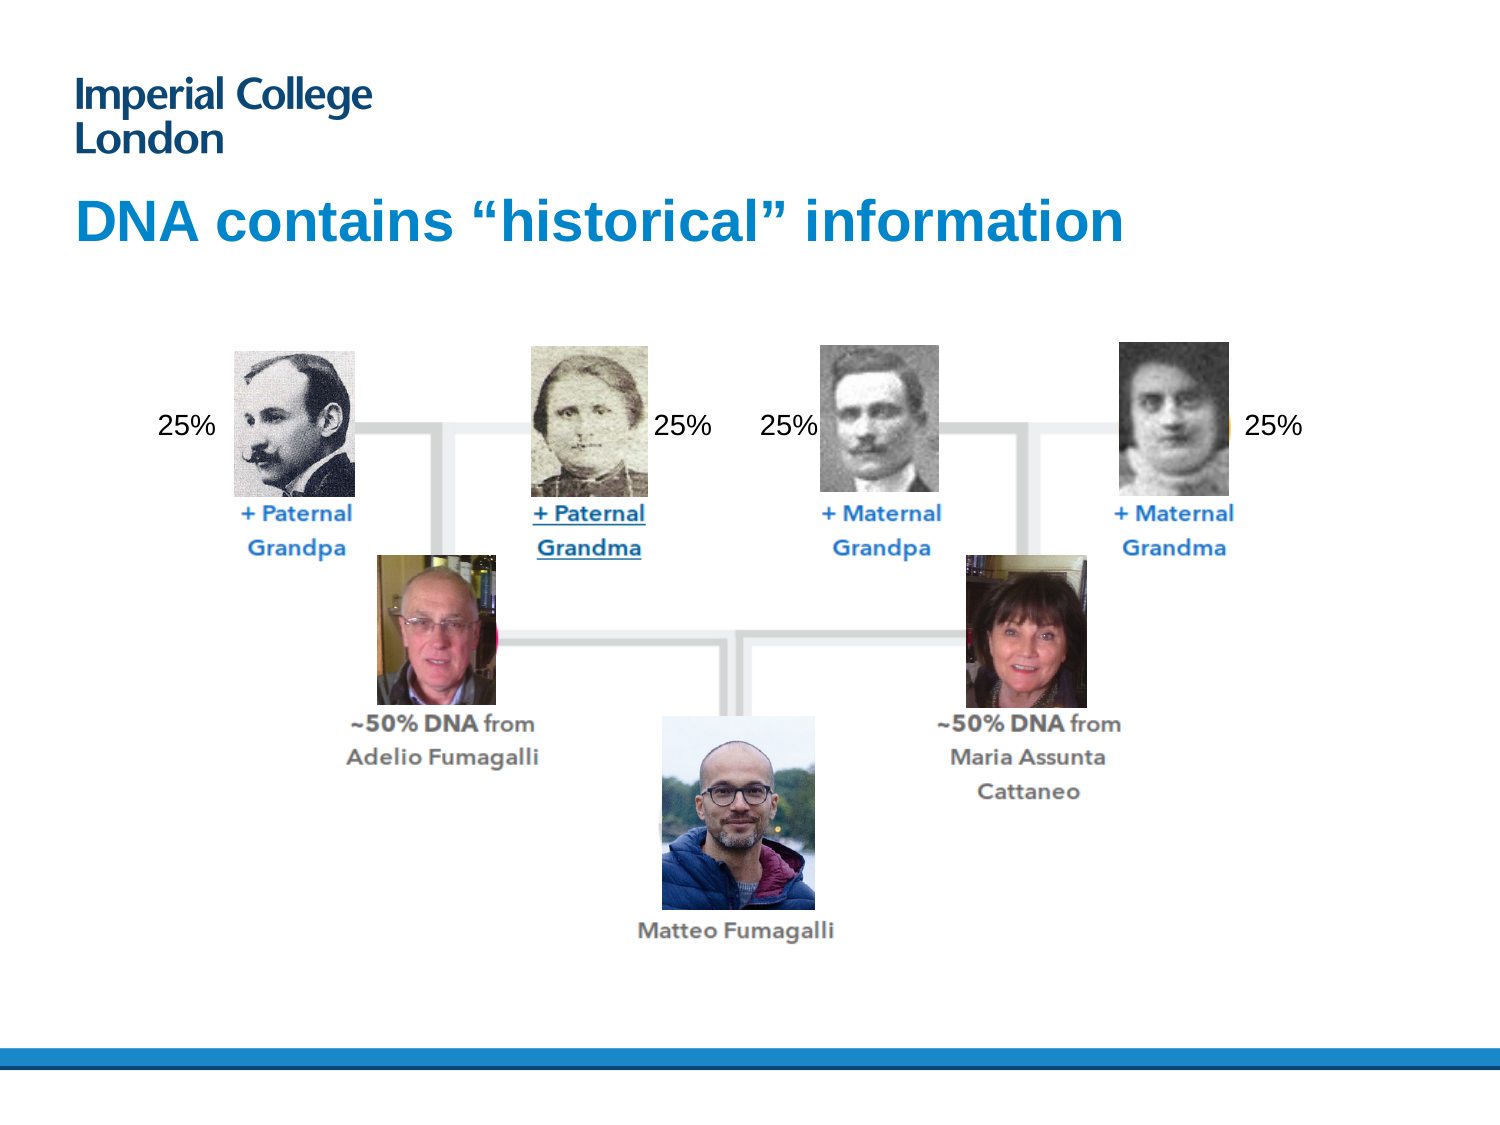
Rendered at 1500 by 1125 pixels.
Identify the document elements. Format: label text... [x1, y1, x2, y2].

text_box 25% [745, 401, 851, 461]
text_box 25% [142, 401, 234, 461]
text_box 25% [638, 401, 745, 461]
text_box 25% [1229, 401, 1335, 461]
title DNA contains “historical” information [75, 172, 1426, 256]
picture [0, 0, 1500, 1125]
